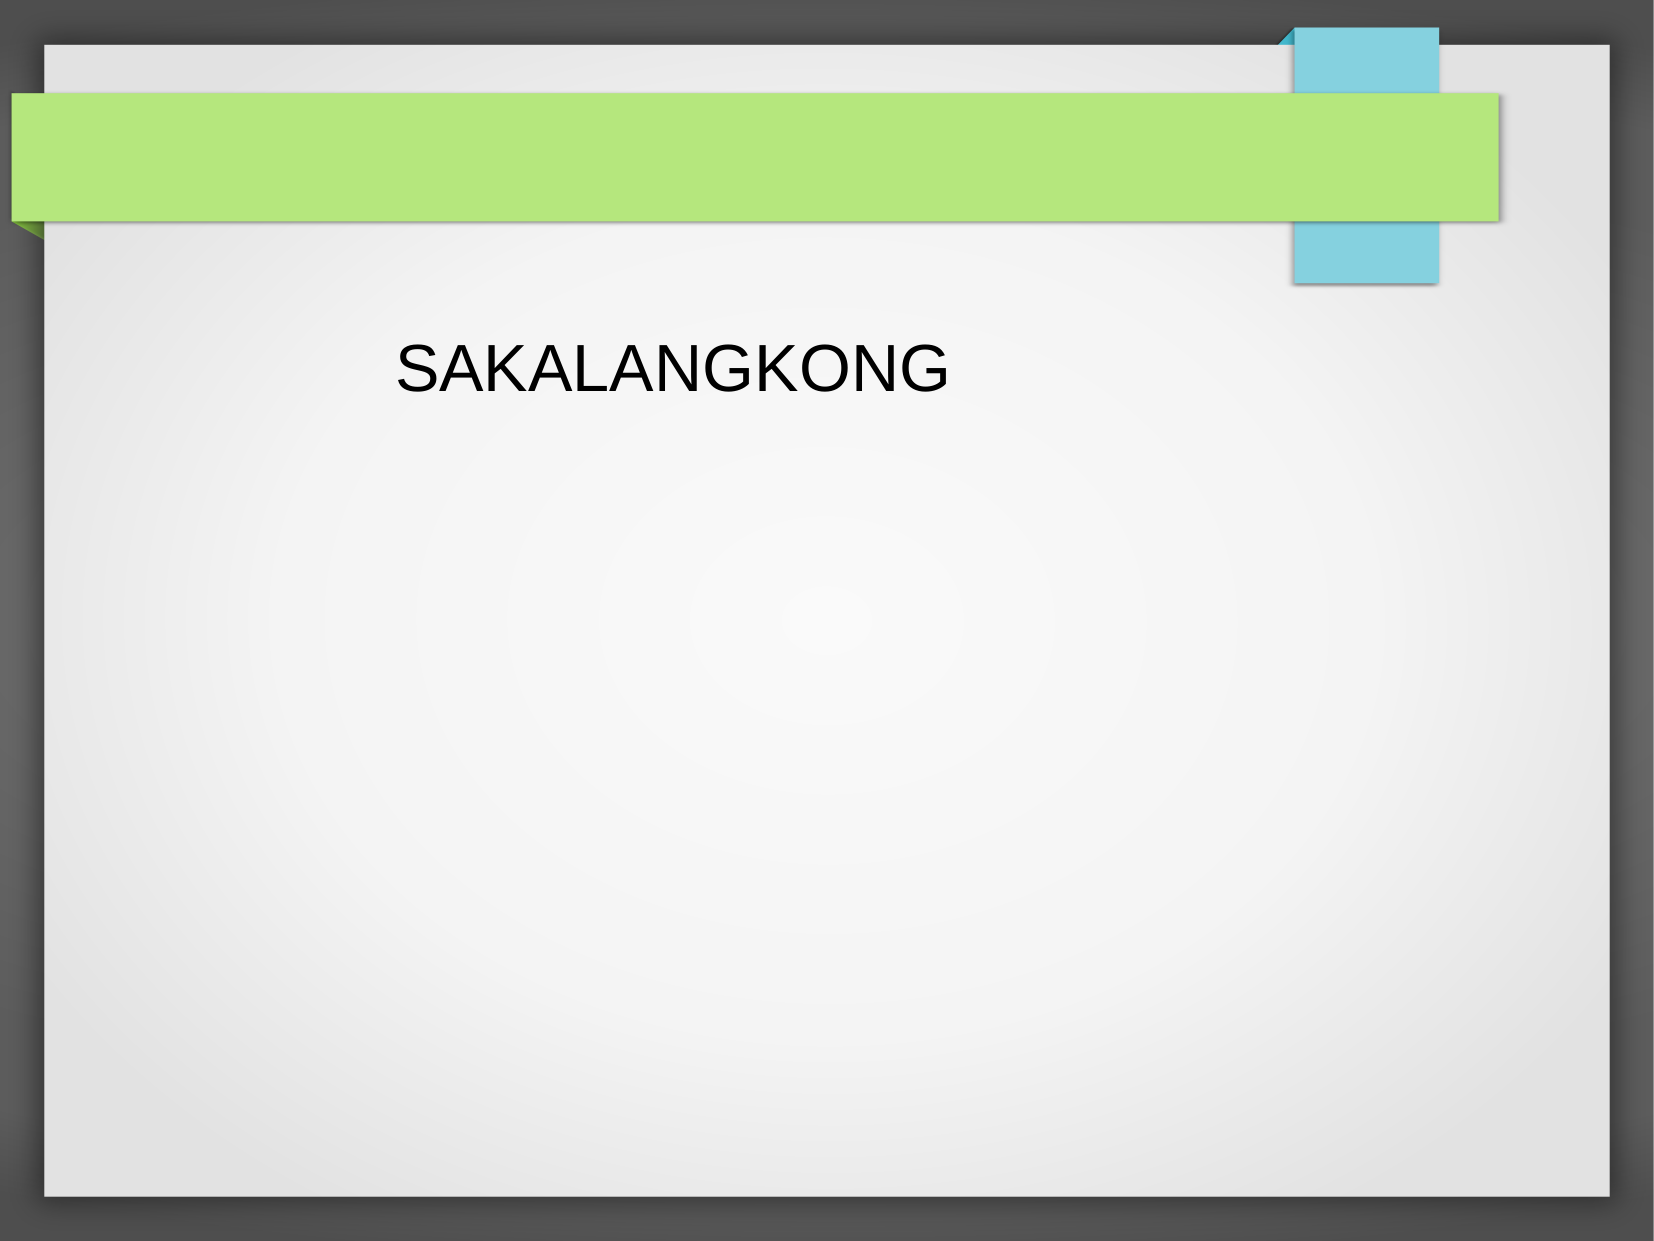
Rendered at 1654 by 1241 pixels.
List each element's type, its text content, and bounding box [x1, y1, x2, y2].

picture [0, 0, 1654, 1241]
subtitle SAKALANGKONG [82, 94, 1264, 643]
